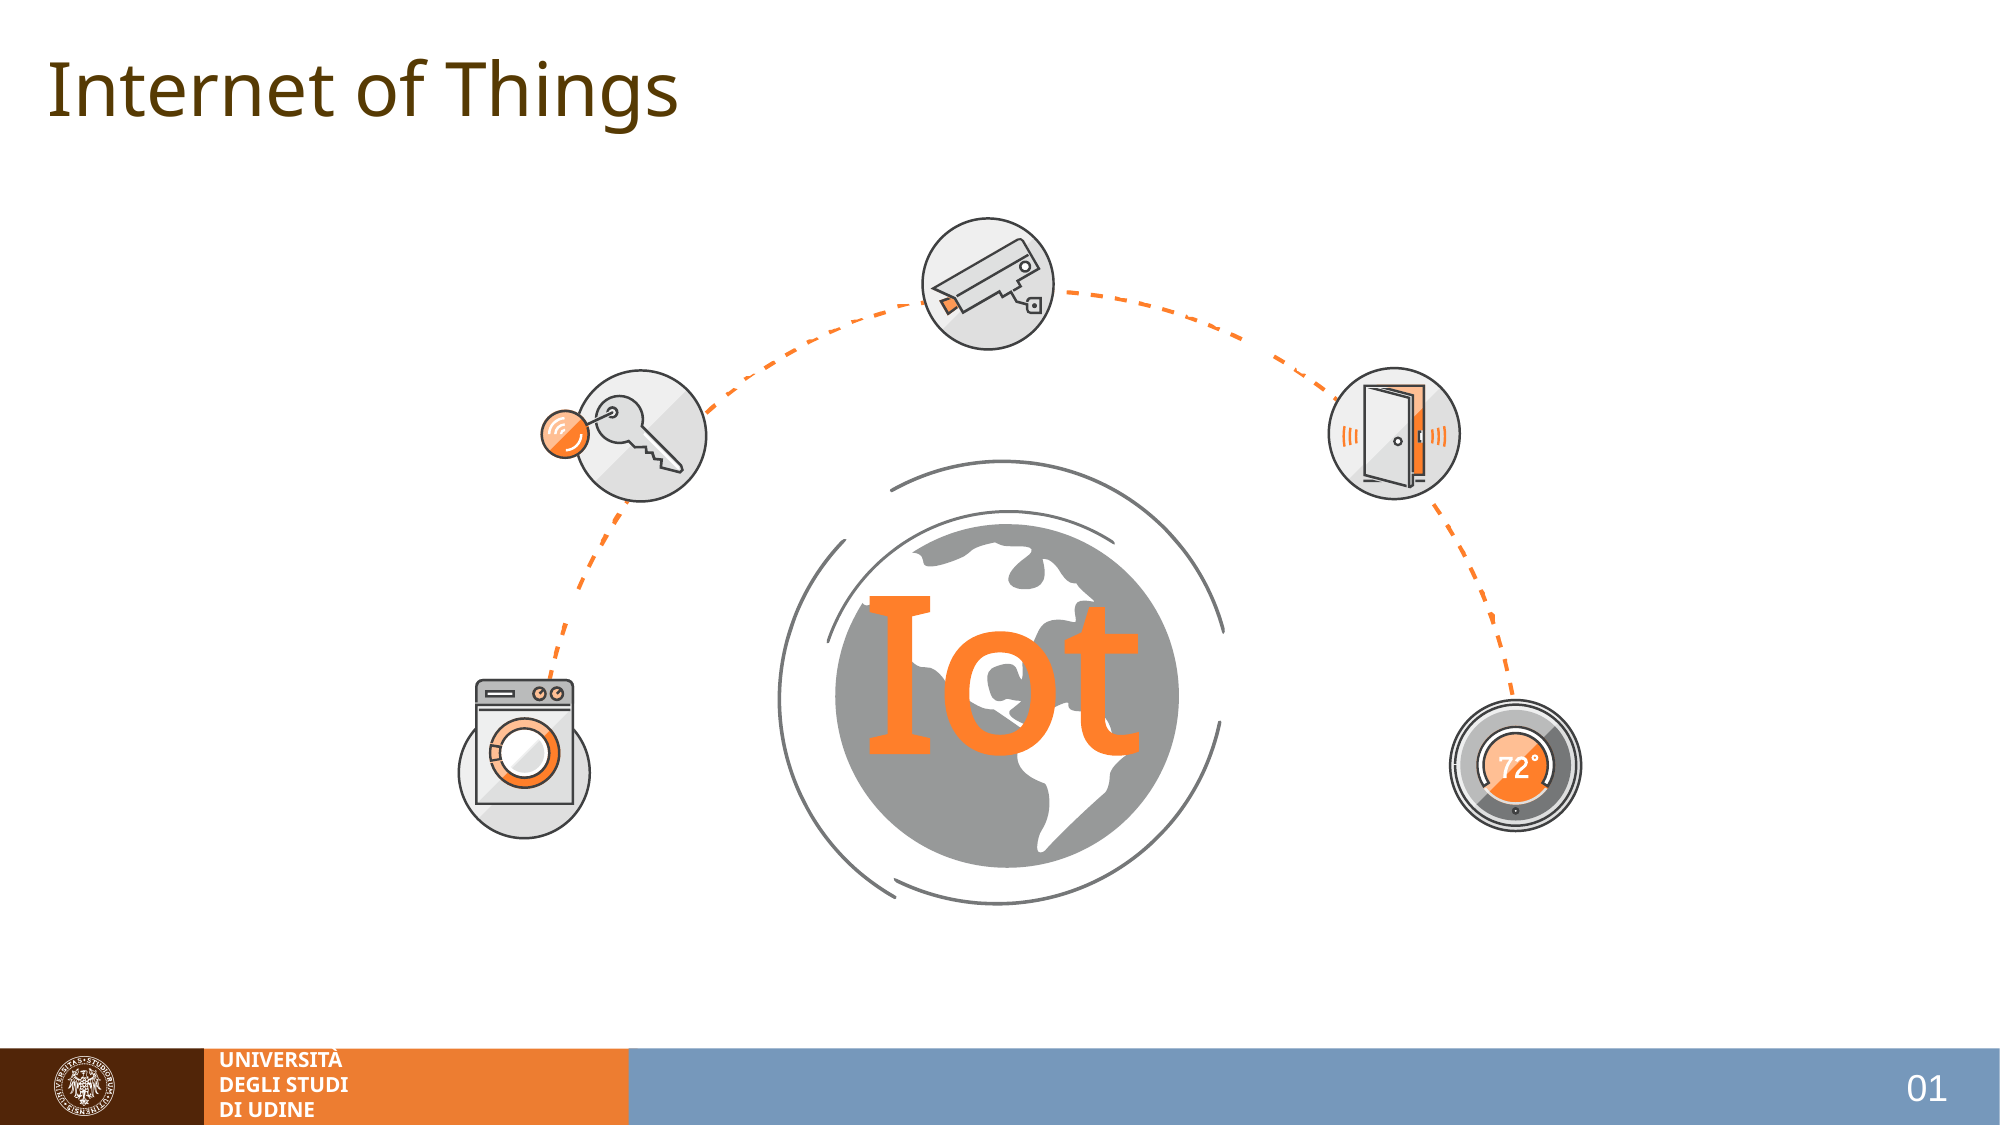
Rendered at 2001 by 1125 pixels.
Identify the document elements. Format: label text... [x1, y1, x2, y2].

picture [443, 205, 1595, 934]
picture [51, 1053, 117, 1120]
text_box UNIVERSITÀ DEGLI STUDI DI UDINE [204, 1039, 568, 1125]
text_box [0, 1048, 204, 1125]
text_box 01 [1864, 1056, 1963, 1117]
text_box Internet of Things [33, 33, 1438, 139]
text_box [568, 1048, 2000, 1125]
